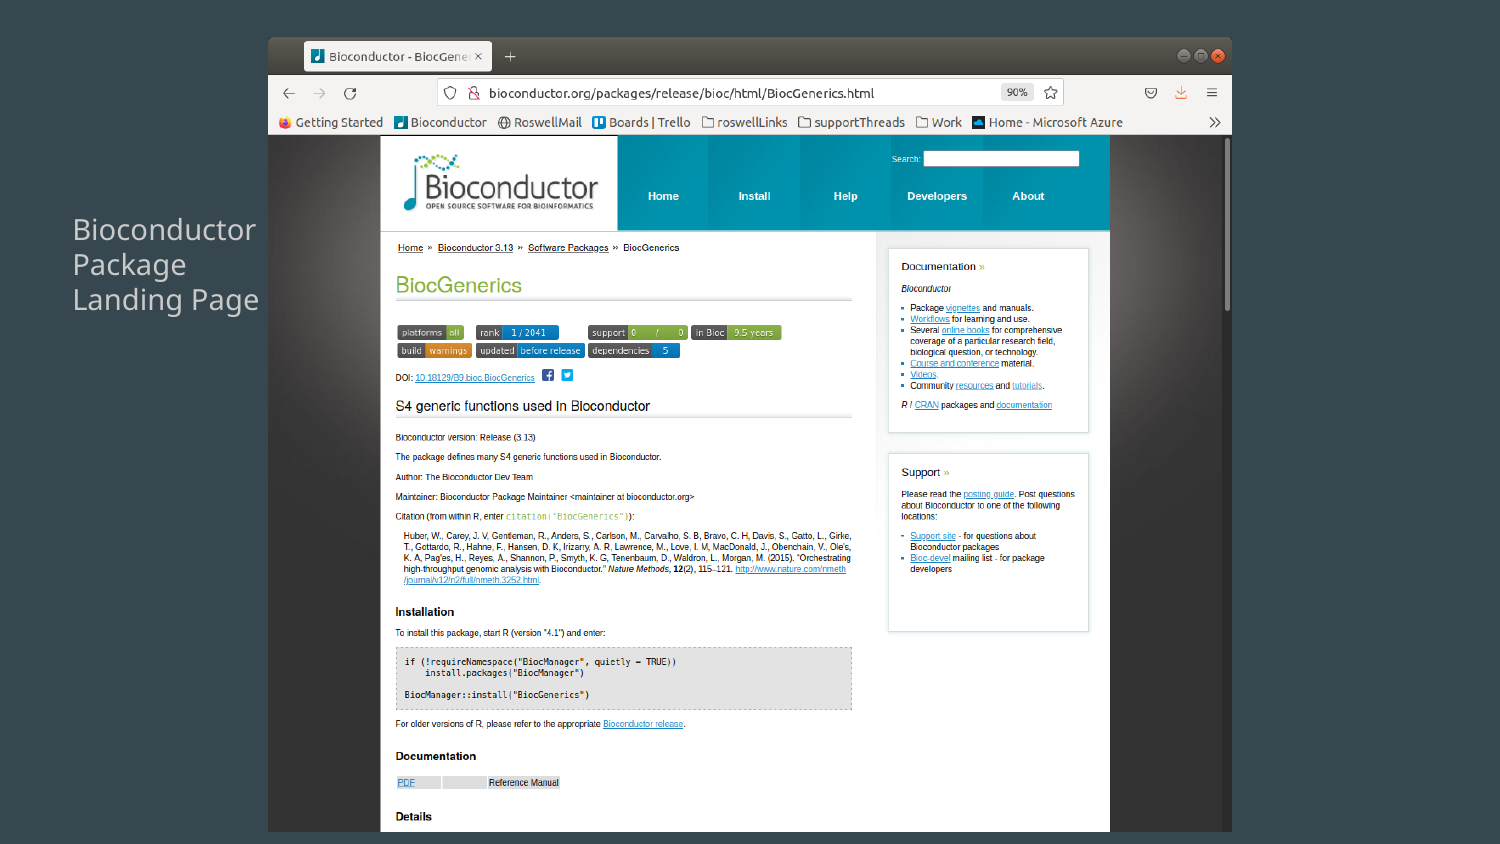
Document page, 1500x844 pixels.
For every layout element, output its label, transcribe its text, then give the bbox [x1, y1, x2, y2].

text_box Bioconductor Package Landing Page [57, 196, 298, 332]
picture [268, 37, 1232, 832]
